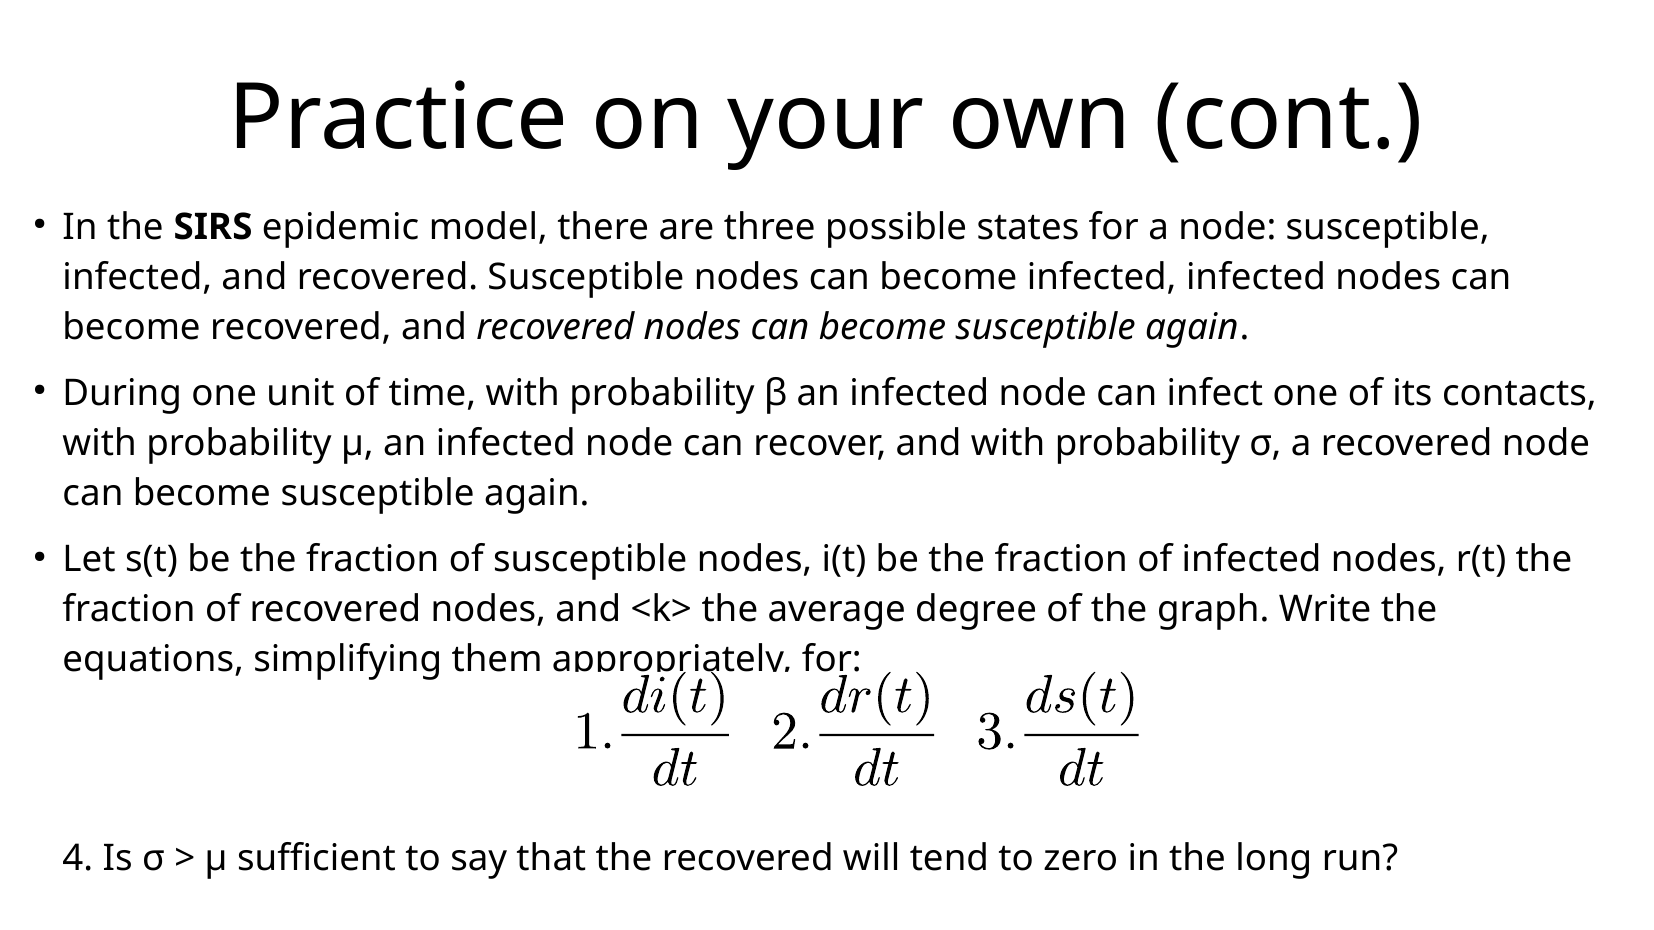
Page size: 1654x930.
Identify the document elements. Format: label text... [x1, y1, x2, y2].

list In the SIRS epidemic model, there are three possible states for a node: susceptible, infected, and recovered. Susceptible nodes can become infected, infected nodes can become recovered, and recovered nodes can become susceptible again. During one unit of time, with probability β an infected node can infect one of its contacts, with probability μ, an infected node can recover, and with probability σ, a recovered node can become susceptible again. Let s(t) be the fraction of susceptible nodes, i(t) be the fraction of infected nodes, r(t) the fraction of recovered nodes, and <k> the average degree of the graph. Write the equations, simplifying them appropriately, for: 4. Is σ > μ sufficient to say that the recovered will tend to zero in the long run? [23, 199, 1621, 886]
text_box [573, 671, 1139, 786]
title Practice on your own (cont.) [82, 1, 1571, 199]
